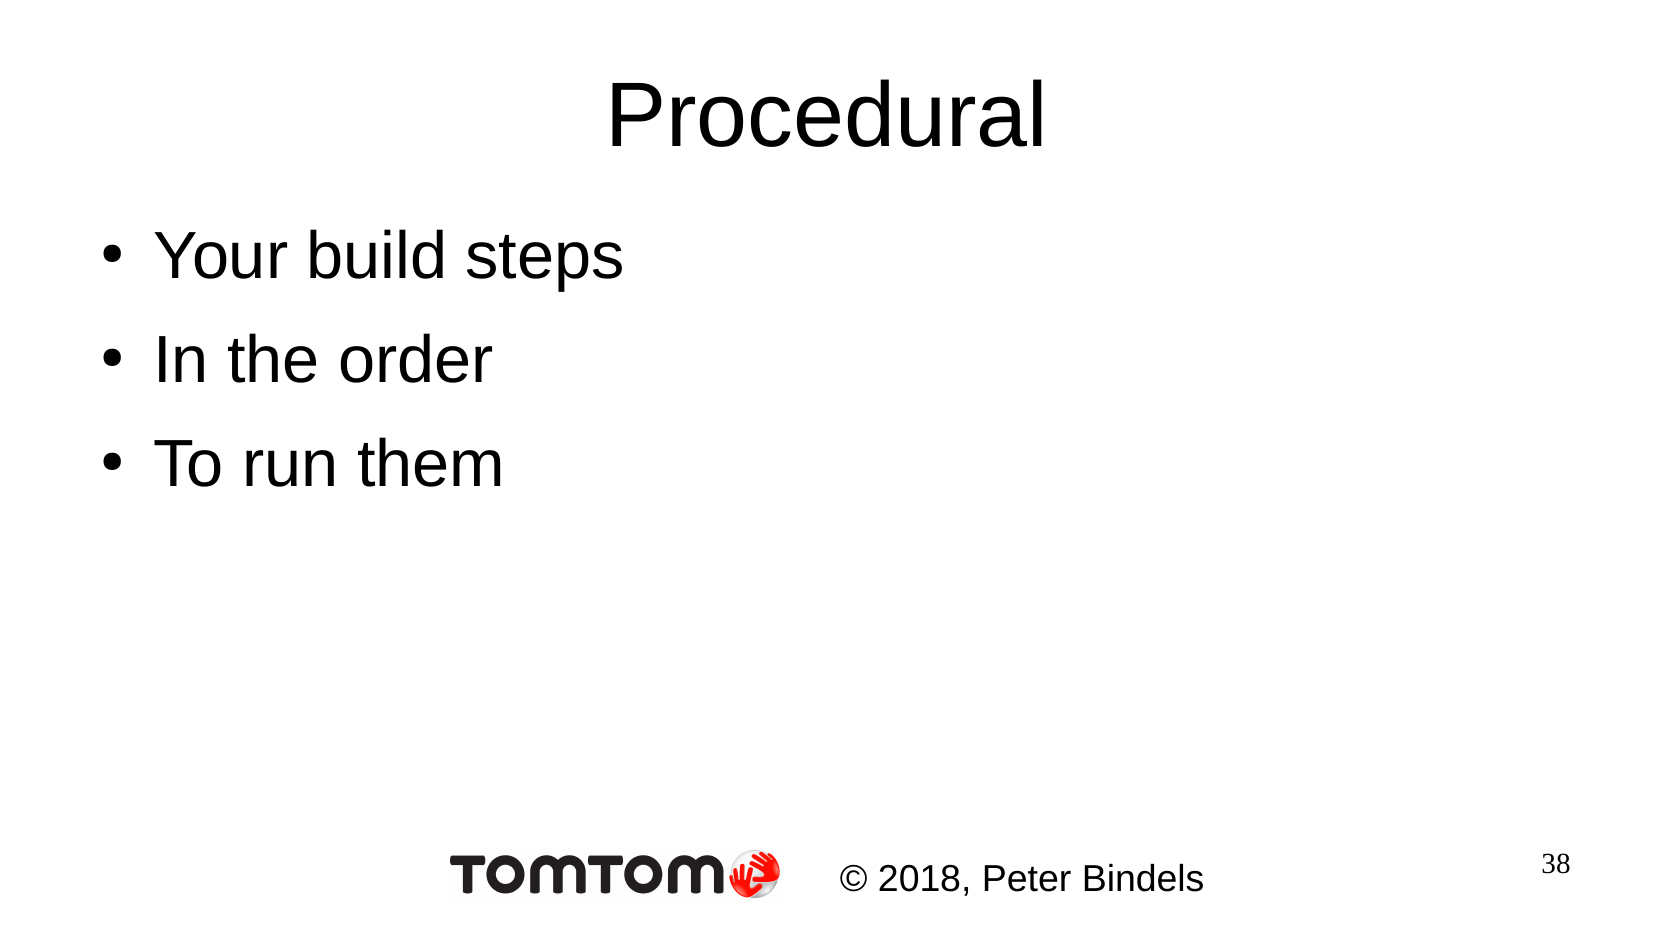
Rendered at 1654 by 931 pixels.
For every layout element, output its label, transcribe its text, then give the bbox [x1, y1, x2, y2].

list Your build steps In the order To run them [82, 217, 1571, 758]
title Procedural [82, 0, 1571, 217]
picture [450, 847, 784, 905]
